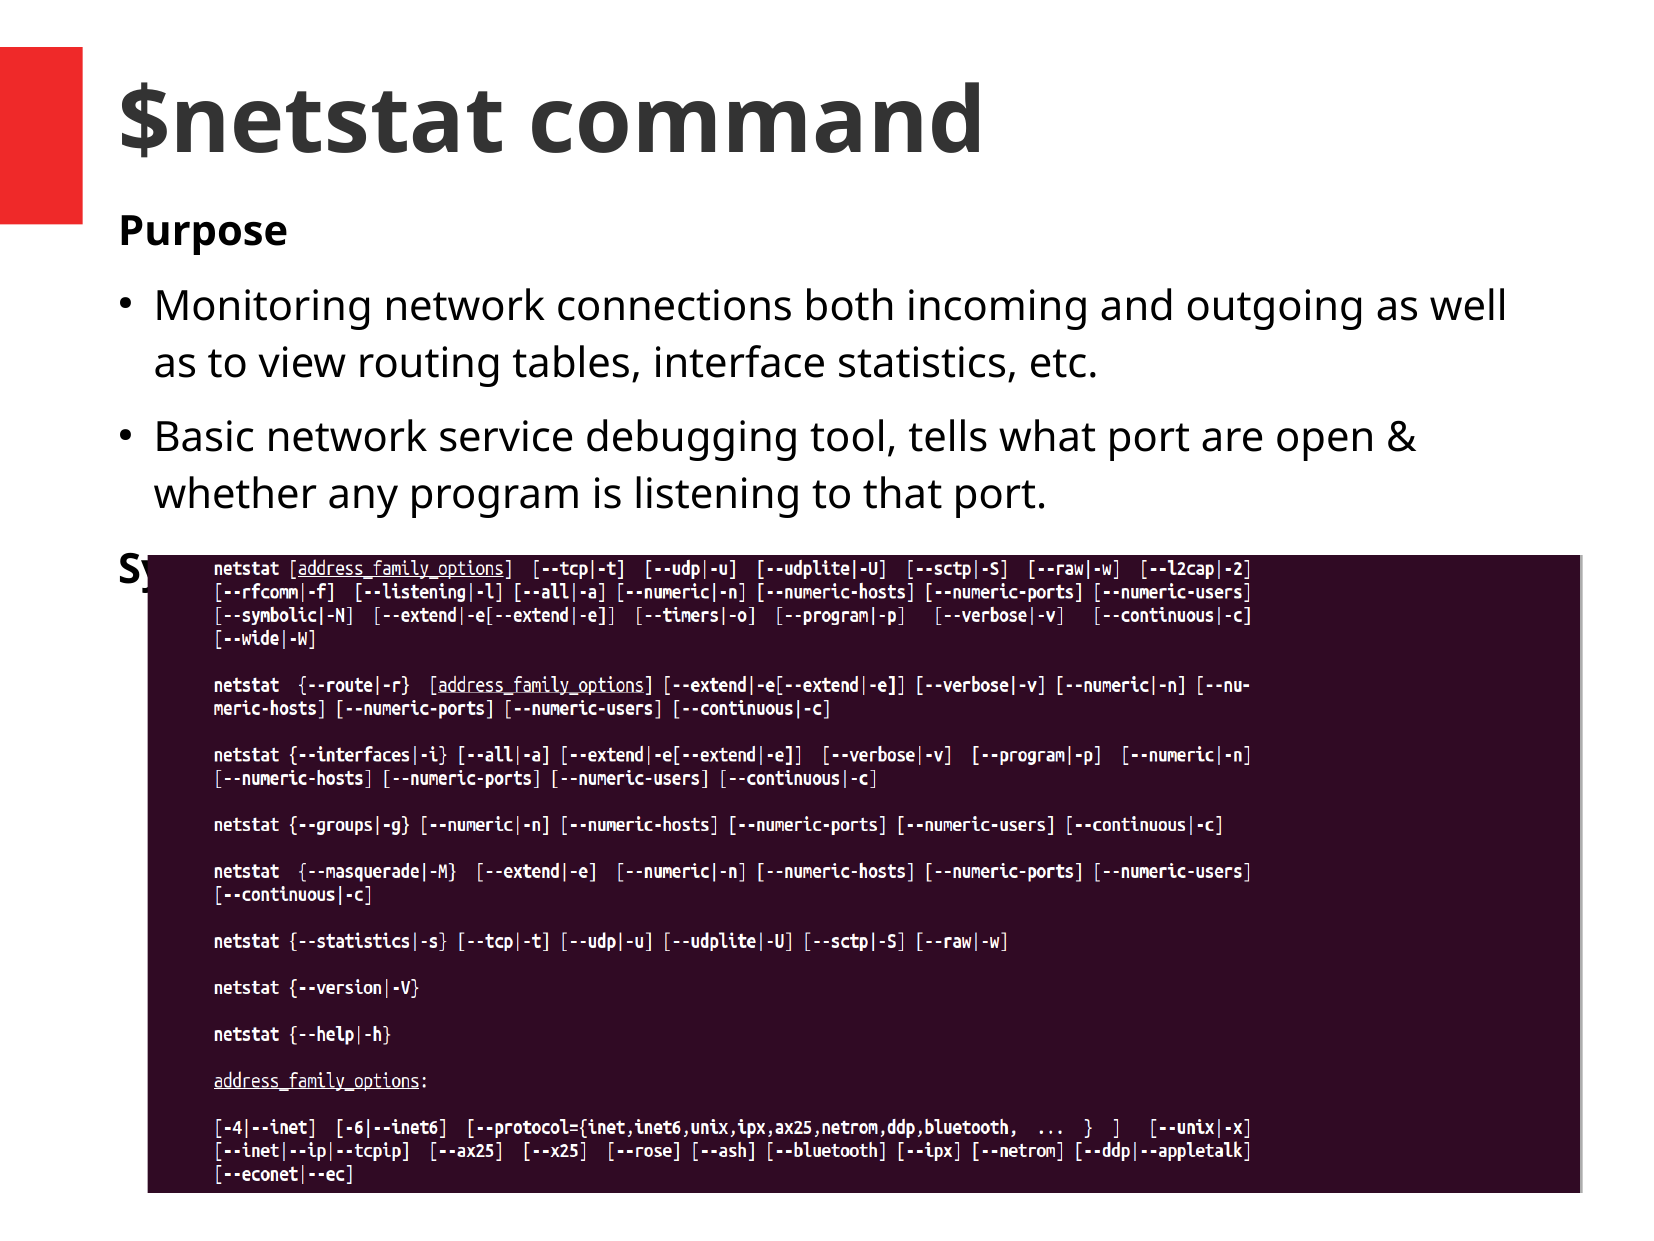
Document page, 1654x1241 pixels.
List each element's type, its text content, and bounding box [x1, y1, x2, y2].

subtitle Purpose Monitoring network connections both incoming and outgoing as well as to view routing tables, interface statistics, etc. Basic network service debugging tool, tells what port are open & whether any program is listening to that port. Syntax [118, 200, 1536, 1003]
picture [147, 555, 1583, 1193]
title $netstat command [118, 13, 1571, 222]
